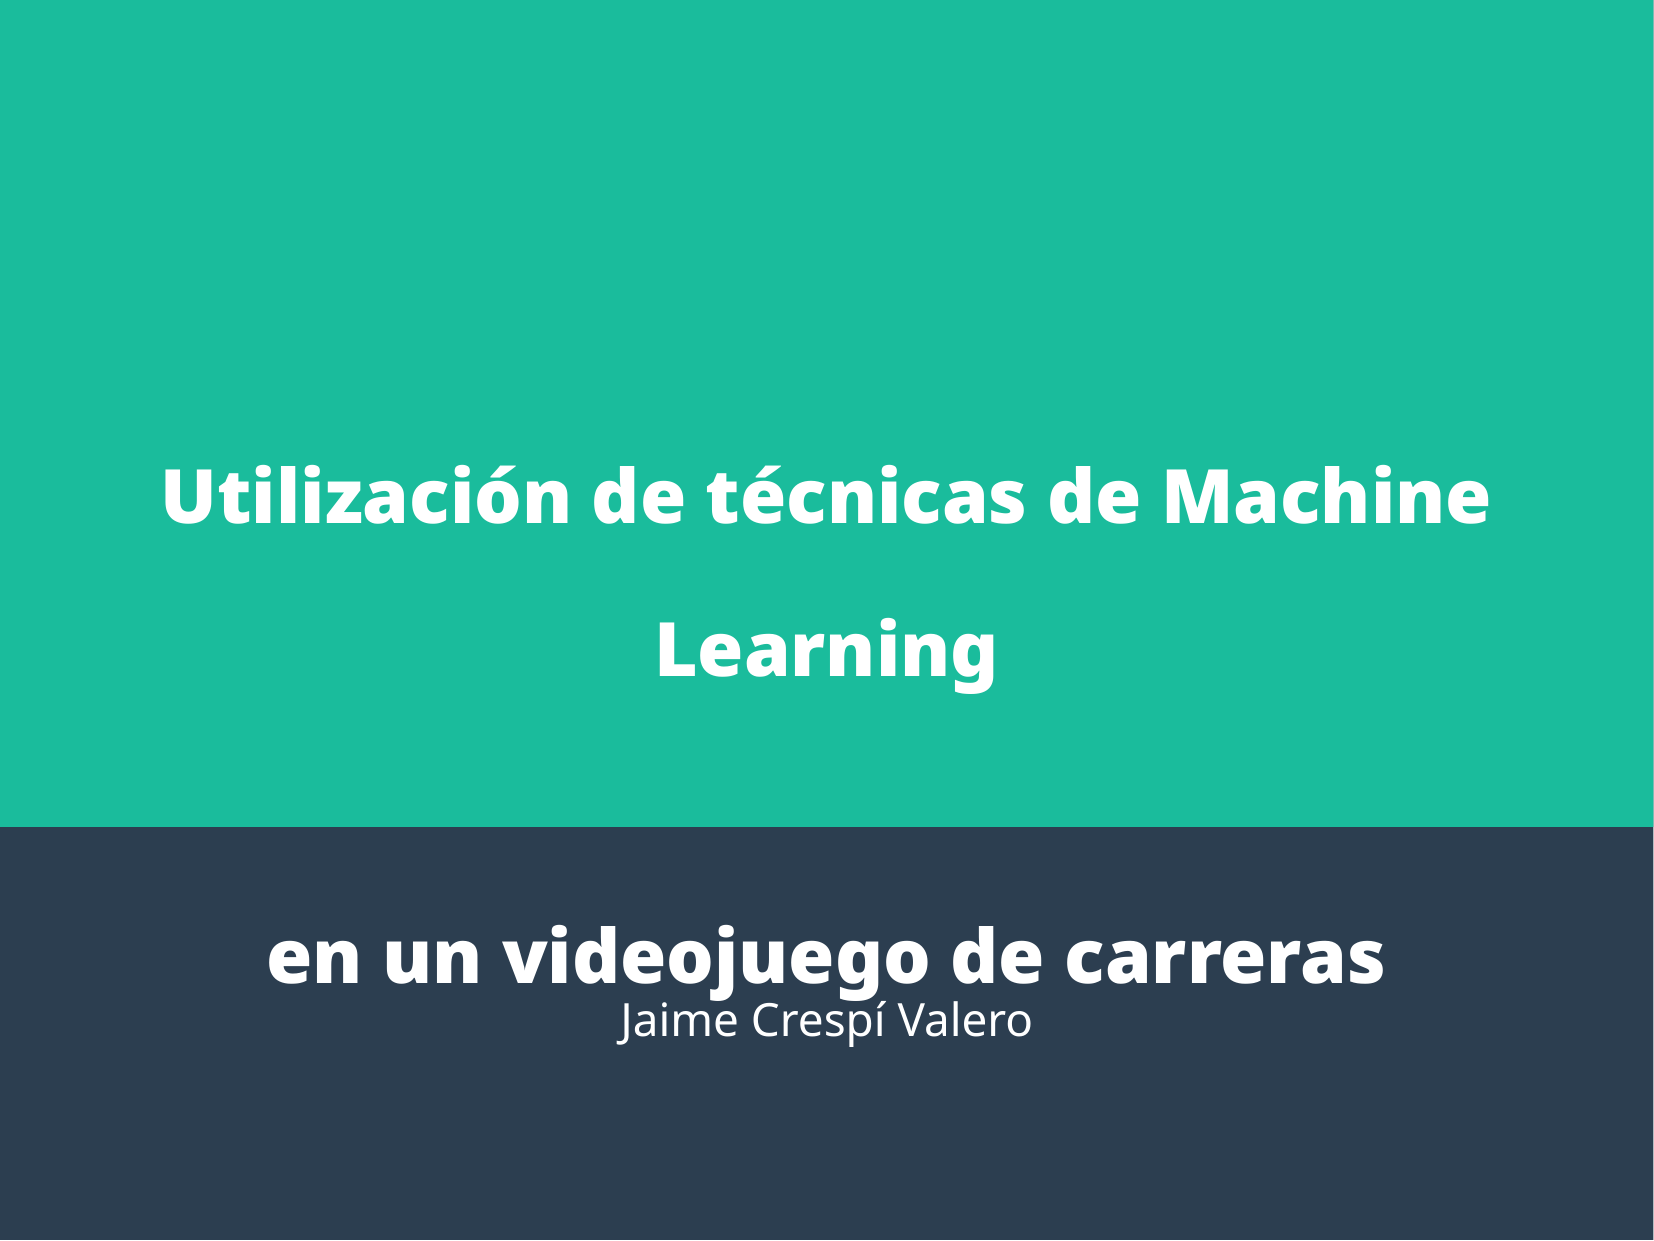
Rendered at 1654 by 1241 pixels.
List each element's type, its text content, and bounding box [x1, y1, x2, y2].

title Utilización de técnicas de Machine Learning en un videojuego de carreras [59, 458, 1595, 856]
subtitle Jaime Crespí Valero [59, 856, 1595, 1182]
